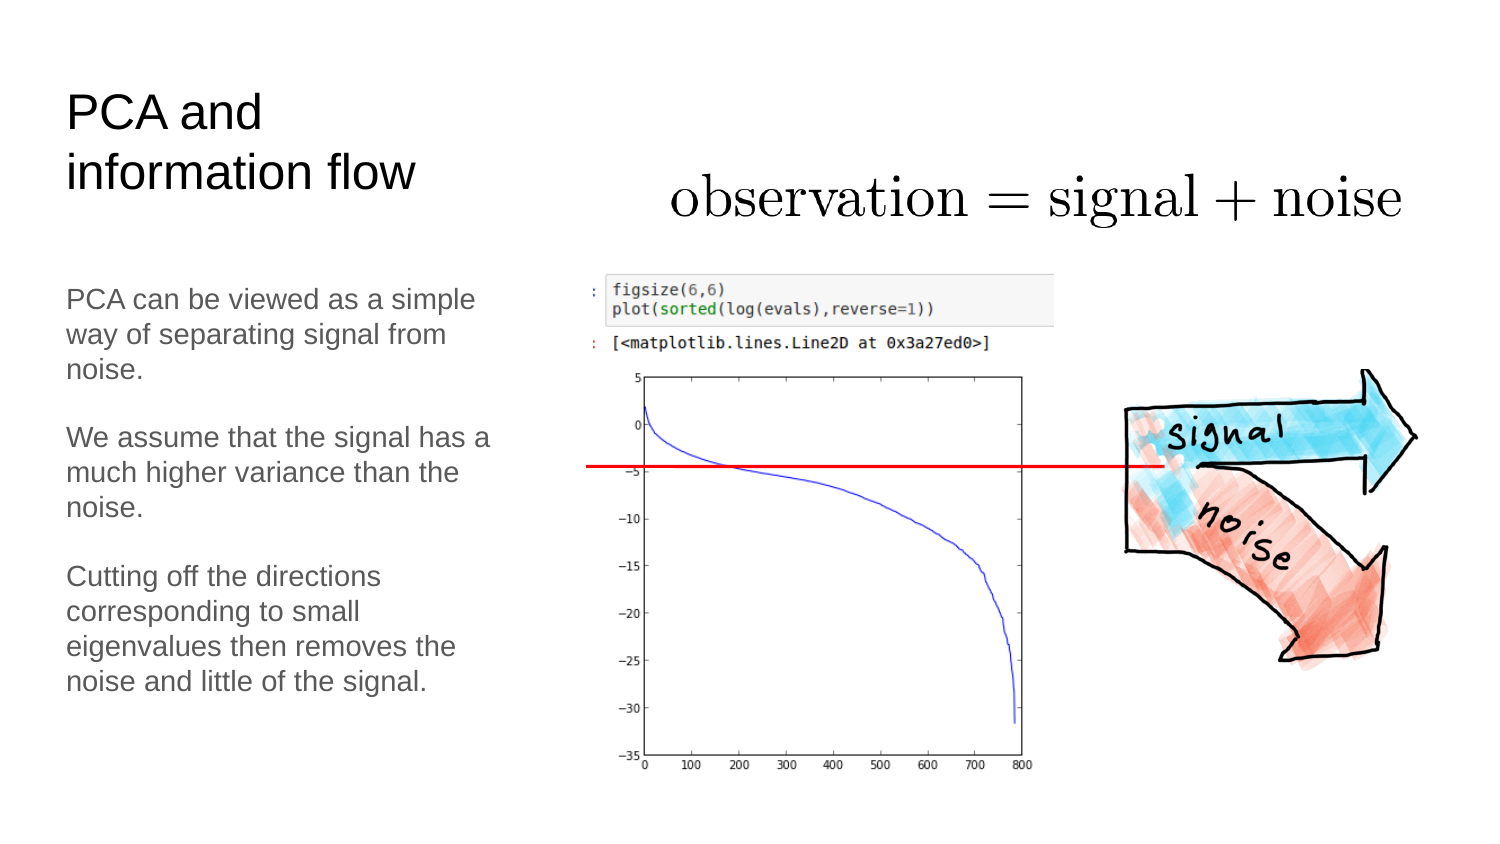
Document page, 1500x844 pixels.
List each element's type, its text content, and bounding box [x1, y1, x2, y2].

picture [593, 468, 1054, 785]
picture [1089, 369, 1468, 706]
title PCA and information flow [51, 91, 512, 216]
picture [671, 173, 1401, 228]
list PCA can be viewed as a simple way of separating signal from noise. We assume that the signal has a much higher variance than the noise. Cutting off the directions corresponding to small eigenvalues then removes the noise and little of the signal. [51, 227, 512, 750]
picture [593, 257, 1054, 464]
